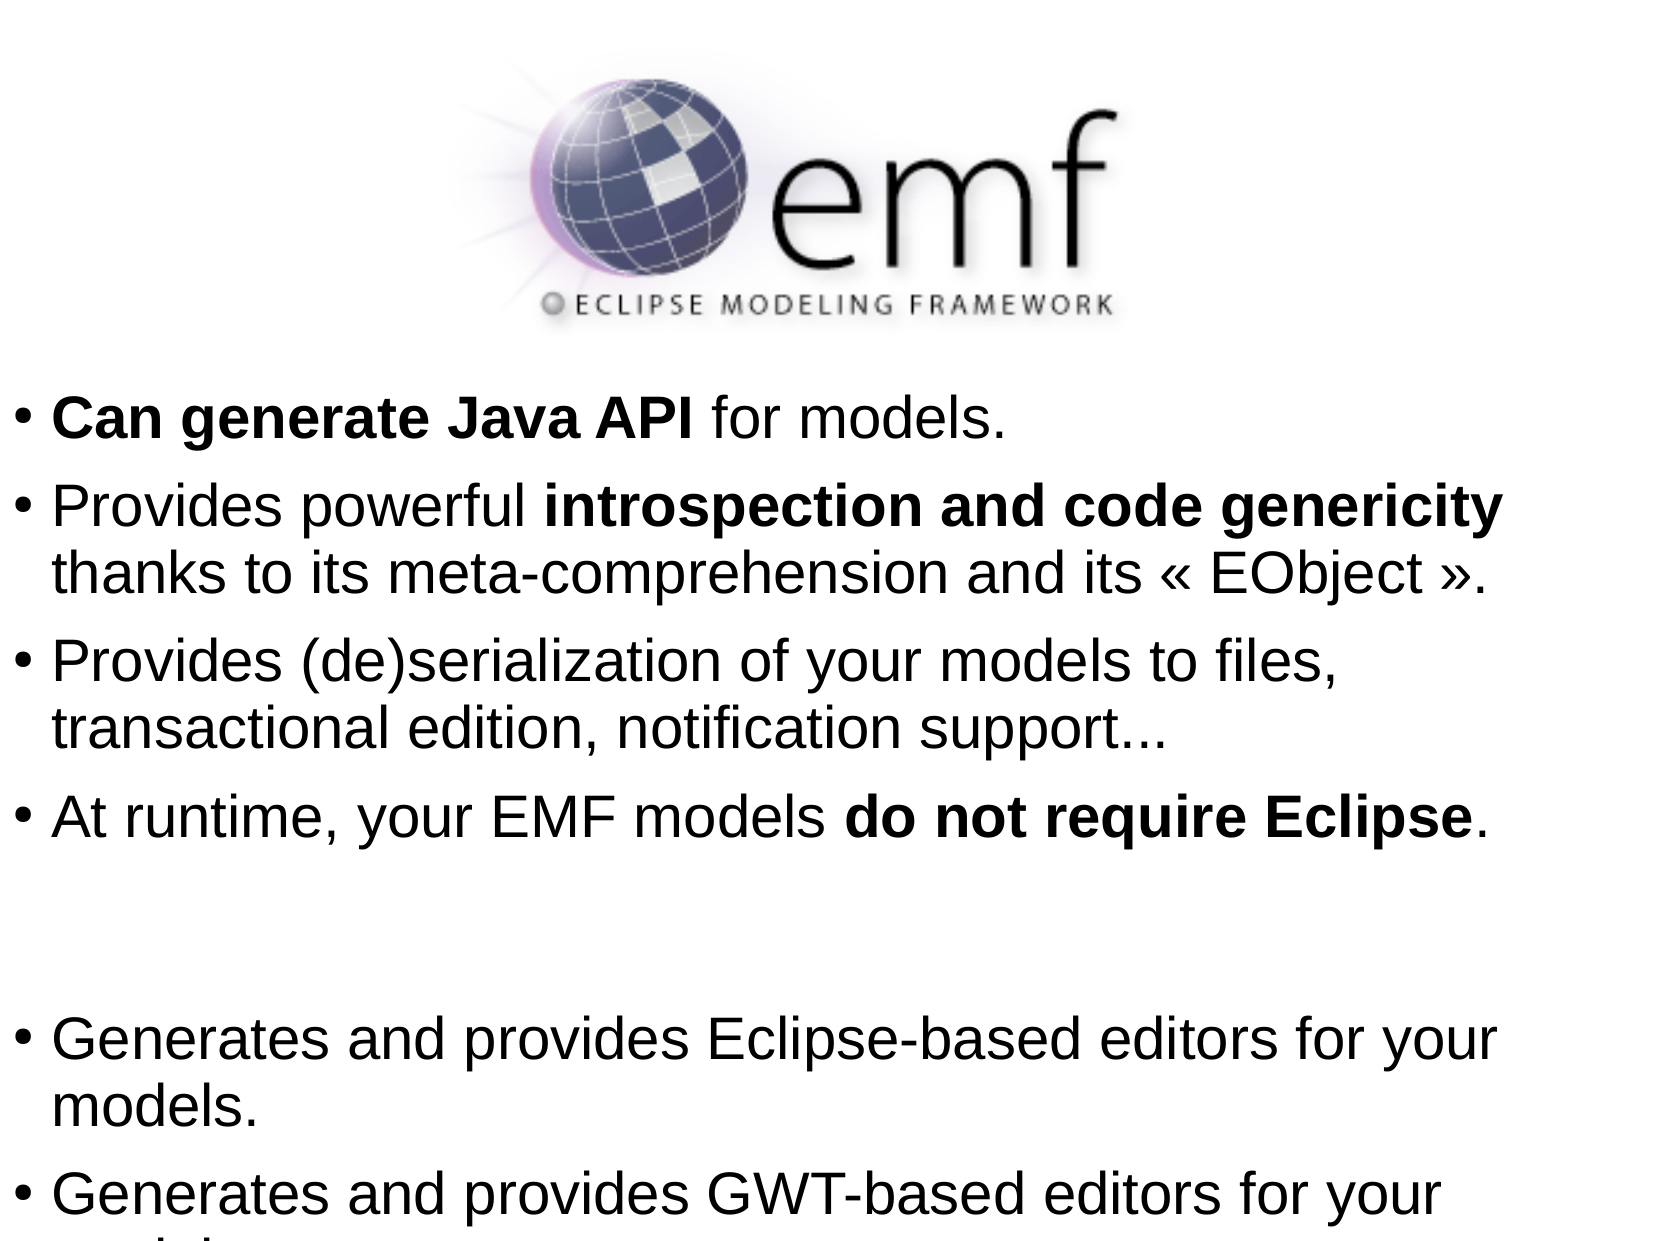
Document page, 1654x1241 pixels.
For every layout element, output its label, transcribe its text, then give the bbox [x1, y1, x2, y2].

list Can generate Java API for models. Provides powerful introspection and code genericity thanks to its meta-comprehension and its « EObject ». Provides (de)serialization of your models to files, transactional edition, notification support... At runtime, your EMF models do not require Eclipse. Generates and provides Eclipse-based editors for your models. Generates and provides GWT-based editors for your models. [0, 383, 1654, 1241]
picture [432, 33, 1152, 355]
